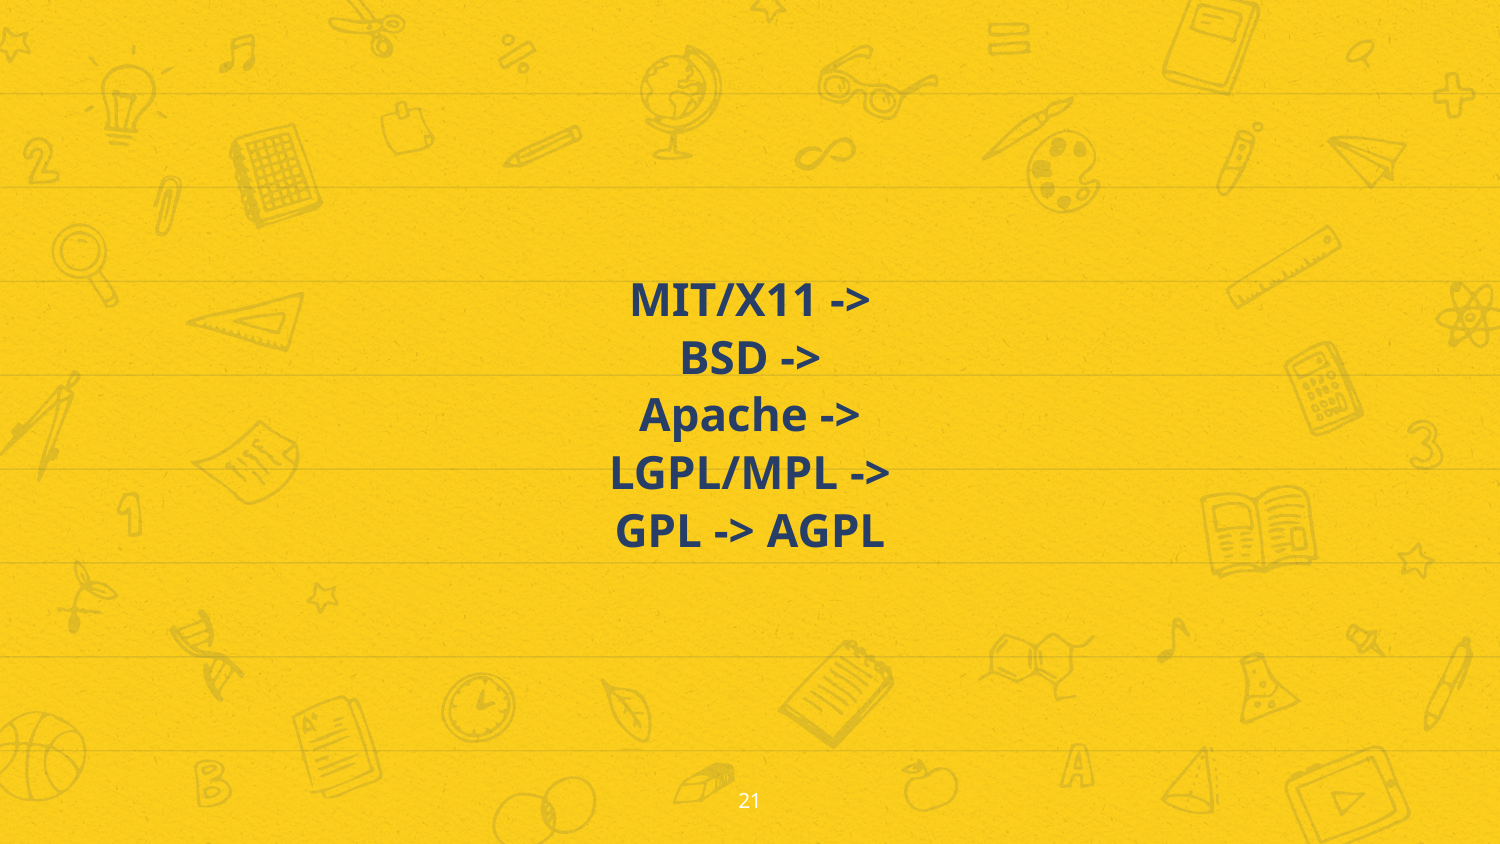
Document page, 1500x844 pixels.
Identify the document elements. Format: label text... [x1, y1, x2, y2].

list MIT/X11 -> BSD -> Apache -> LGPL/MPL -> GPL -> AGPL [336, 267, 1164, 576]
picture [0, 0, 1500, 844]
slide_number <number> [705, 779, 795, 825]
